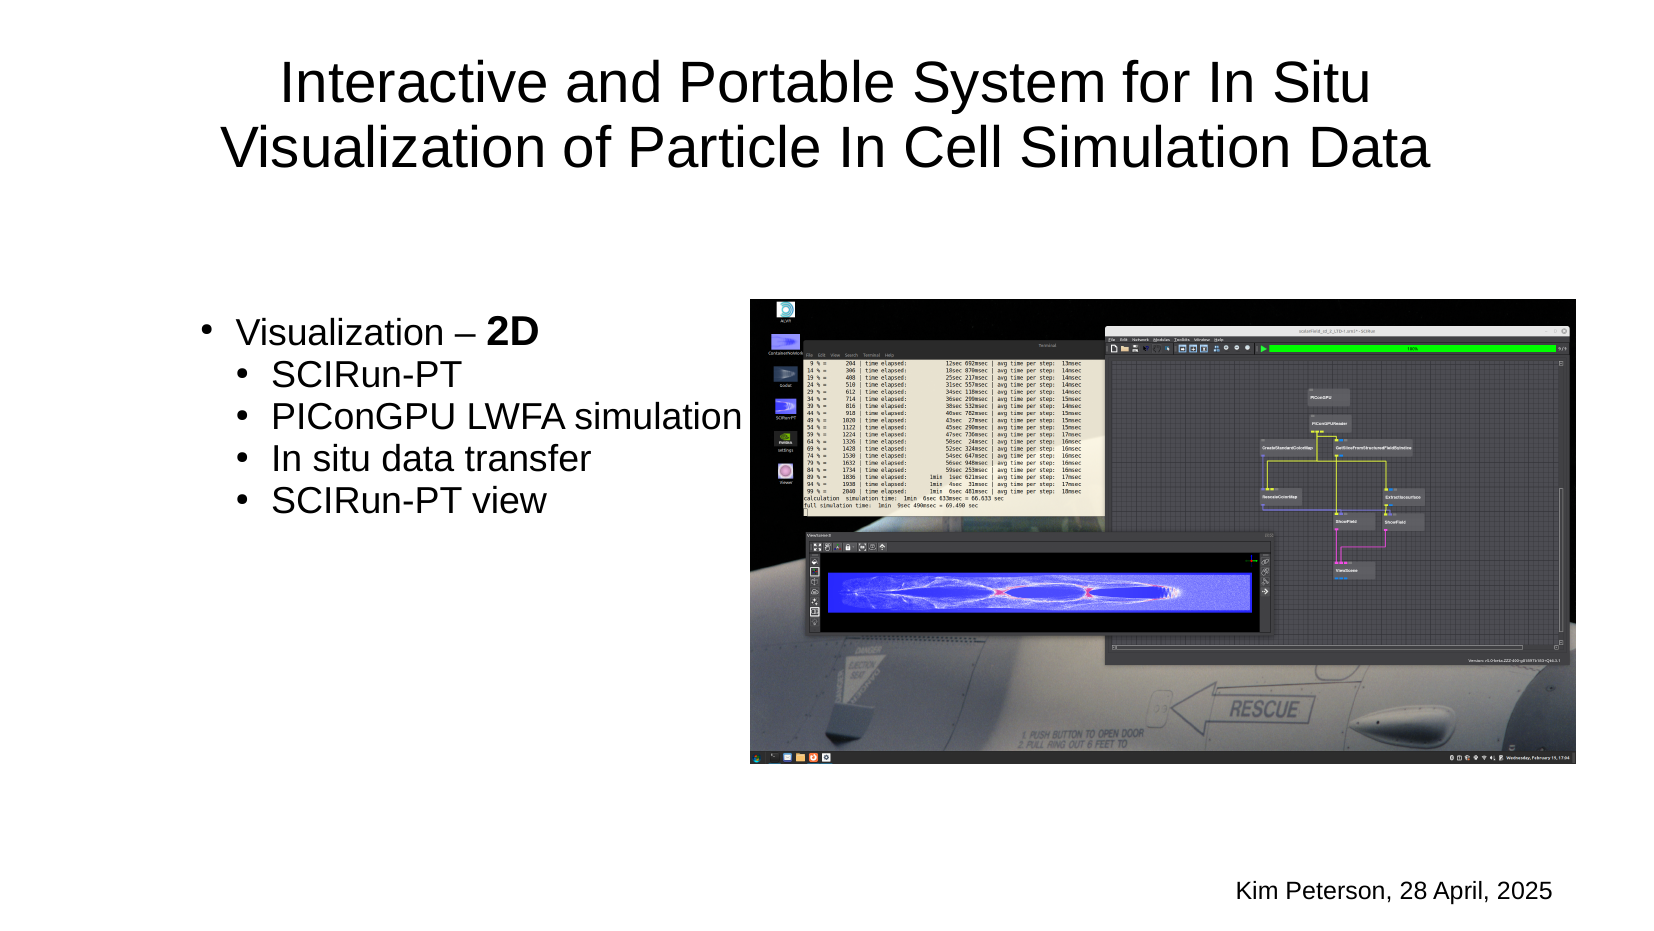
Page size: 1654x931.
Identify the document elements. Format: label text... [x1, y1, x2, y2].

text_box Kim Peterson, 28 April, 2025 [1220, 868, 1598, 918]
picture [750, 299, 1576, 764]
text_box Visualization – 2D SCIRun-PT PIConGPU LWFA simulation In situ data transfer SCIRun-PT view [150, 300, 750, 530]
title Interactive and Portable System for In Situ Visualization of Particle In Cell Simulation Data [82, 37, 1571, 193]
